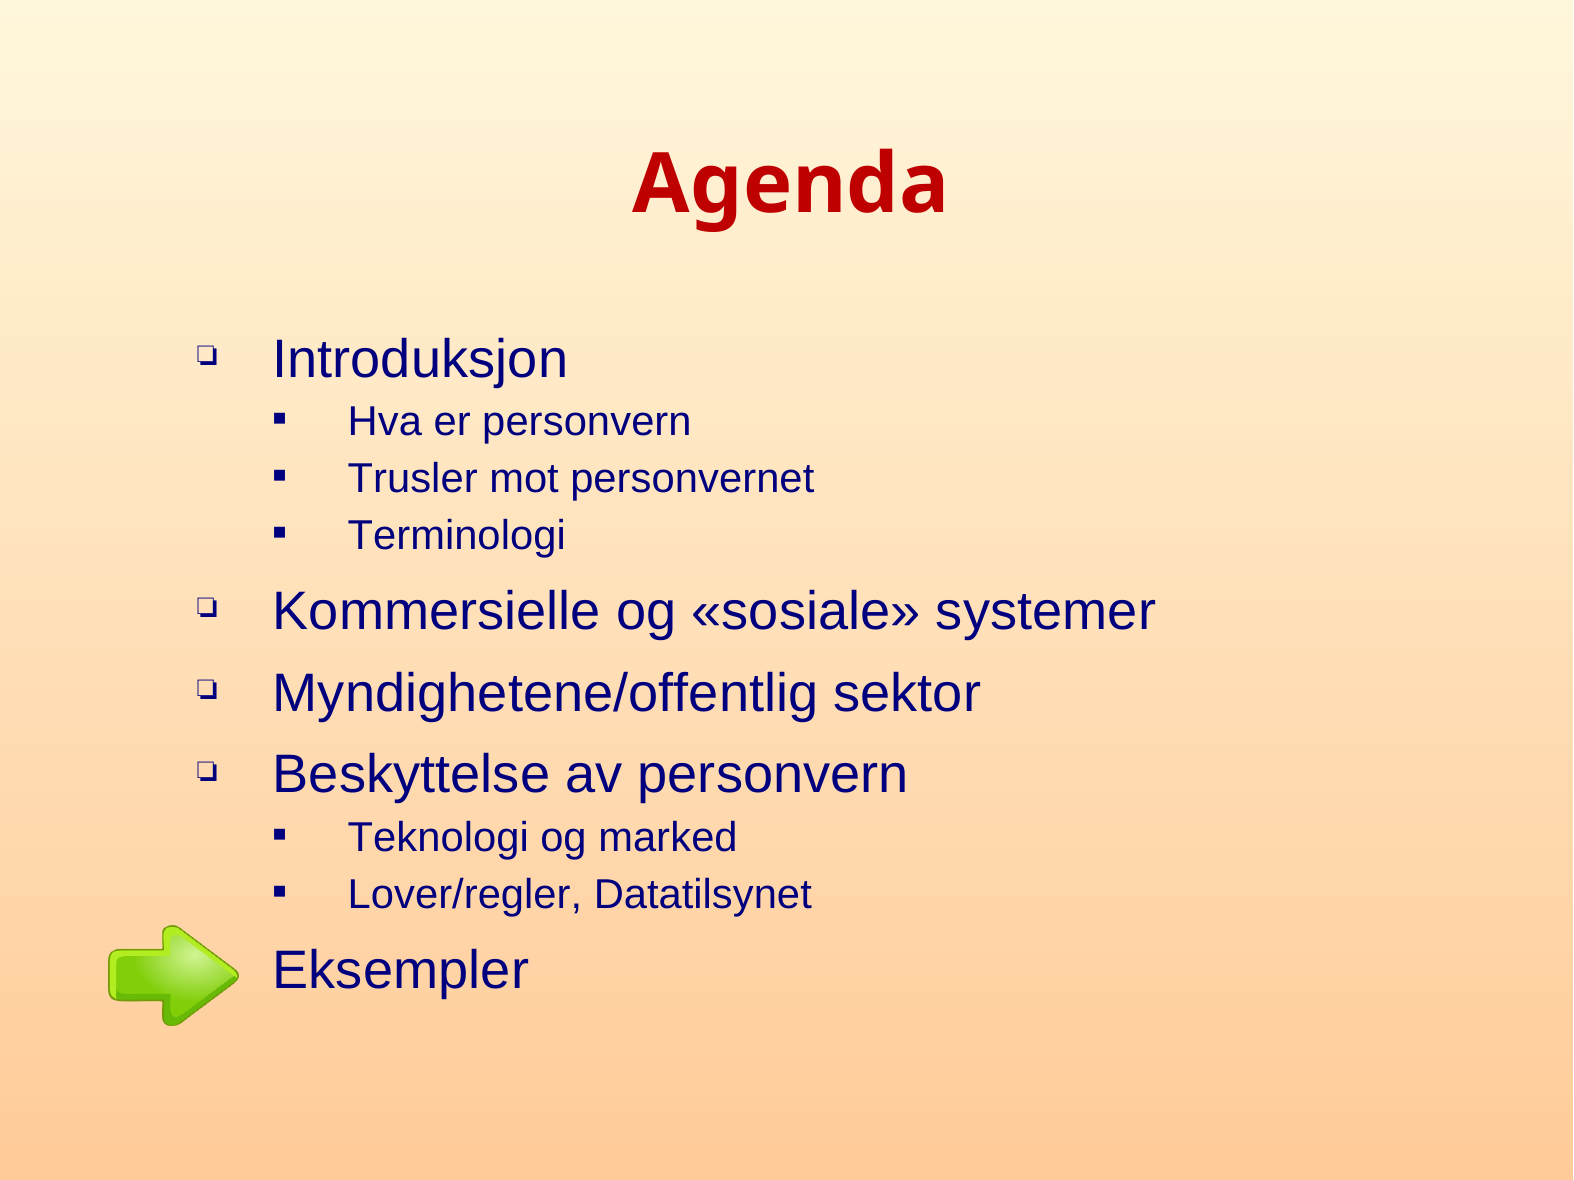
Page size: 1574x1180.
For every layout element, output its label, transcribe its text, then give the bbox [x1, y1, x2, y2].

title Agenda [39, 54, 1543, 309]
list Introduksjon Hva er personvern Trusler mot personvernet Terminologi Kommersielle og «sosiale» systemer Myndighetene/offentlig sektor Beskyttelse av personvern Teknologi og marked Lover/regler, Datatilsynet Eksempler [197, 334, 1574, 1169]
picture [108, 925, 239, 1026]
